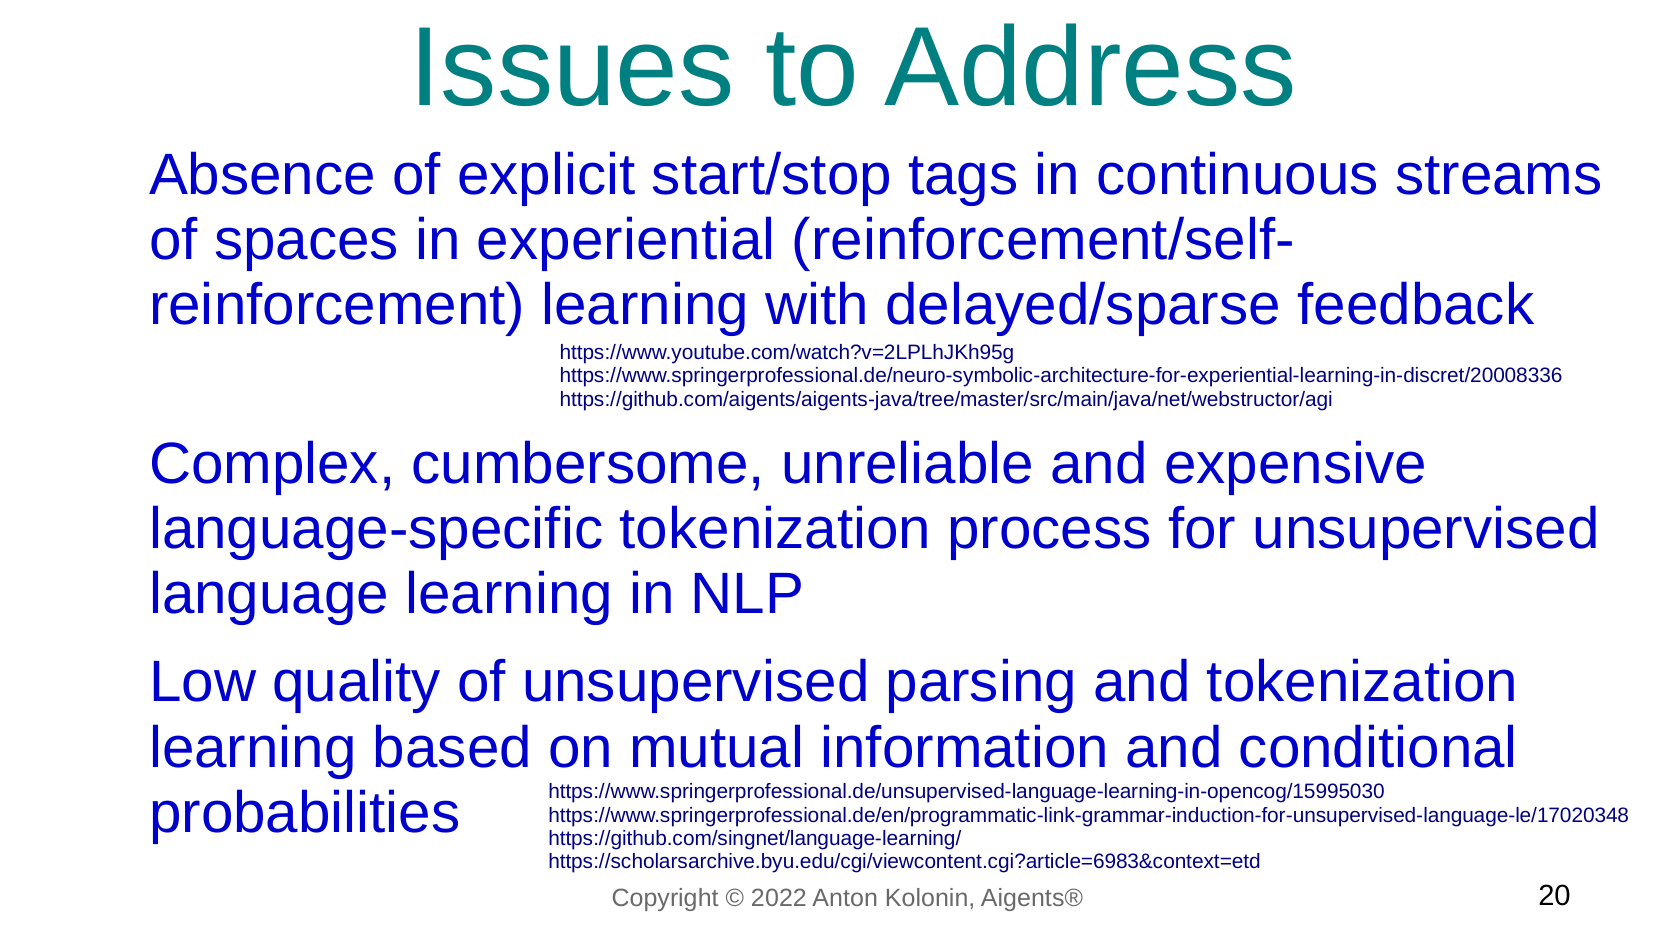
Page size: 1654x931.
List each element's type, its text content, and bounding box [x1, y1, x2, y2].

text_box https://www.springerprofessional.de/unsupervised-language-learning-in-opencog/15995030 https://www.springerprofessional.de/en/programmatic-link-grammar-induction-for-unsupervised-language-le/17020348 https://github.com/singnet/language-learning/ https://scholarsarchive.byu.edu/cgi/viewcontent.cgi?article=6983&context=etd [533, 772, 1644, 931]
text_box Issues to Address [0, 0, 1653, 135]
text_box Absence of explicit start/stop tags in continuous streams of spaces in experiential (reinforcement/self-reinforcement) learning with delayed/sparse feedback Complex, cumbersome, unreliable and expensive language-specific tokenization process for unsupervised language learning in NLP Low quality of unsupervised parsing and tokenization learning based on mutual information and conditional probabilities [120, 113, 1619, 871]
text_box https://www.youtube.com/watch?v=2LPLhJKh95g https://www.springerprofessional.de/neuro-symbolic-architecture-for-experiential-learning-in-discret/20008336 https://github.com/aigents/aigents-java/tree/master/src/main/java/net/webstructor/agi [544, 333, 1616, 418]
